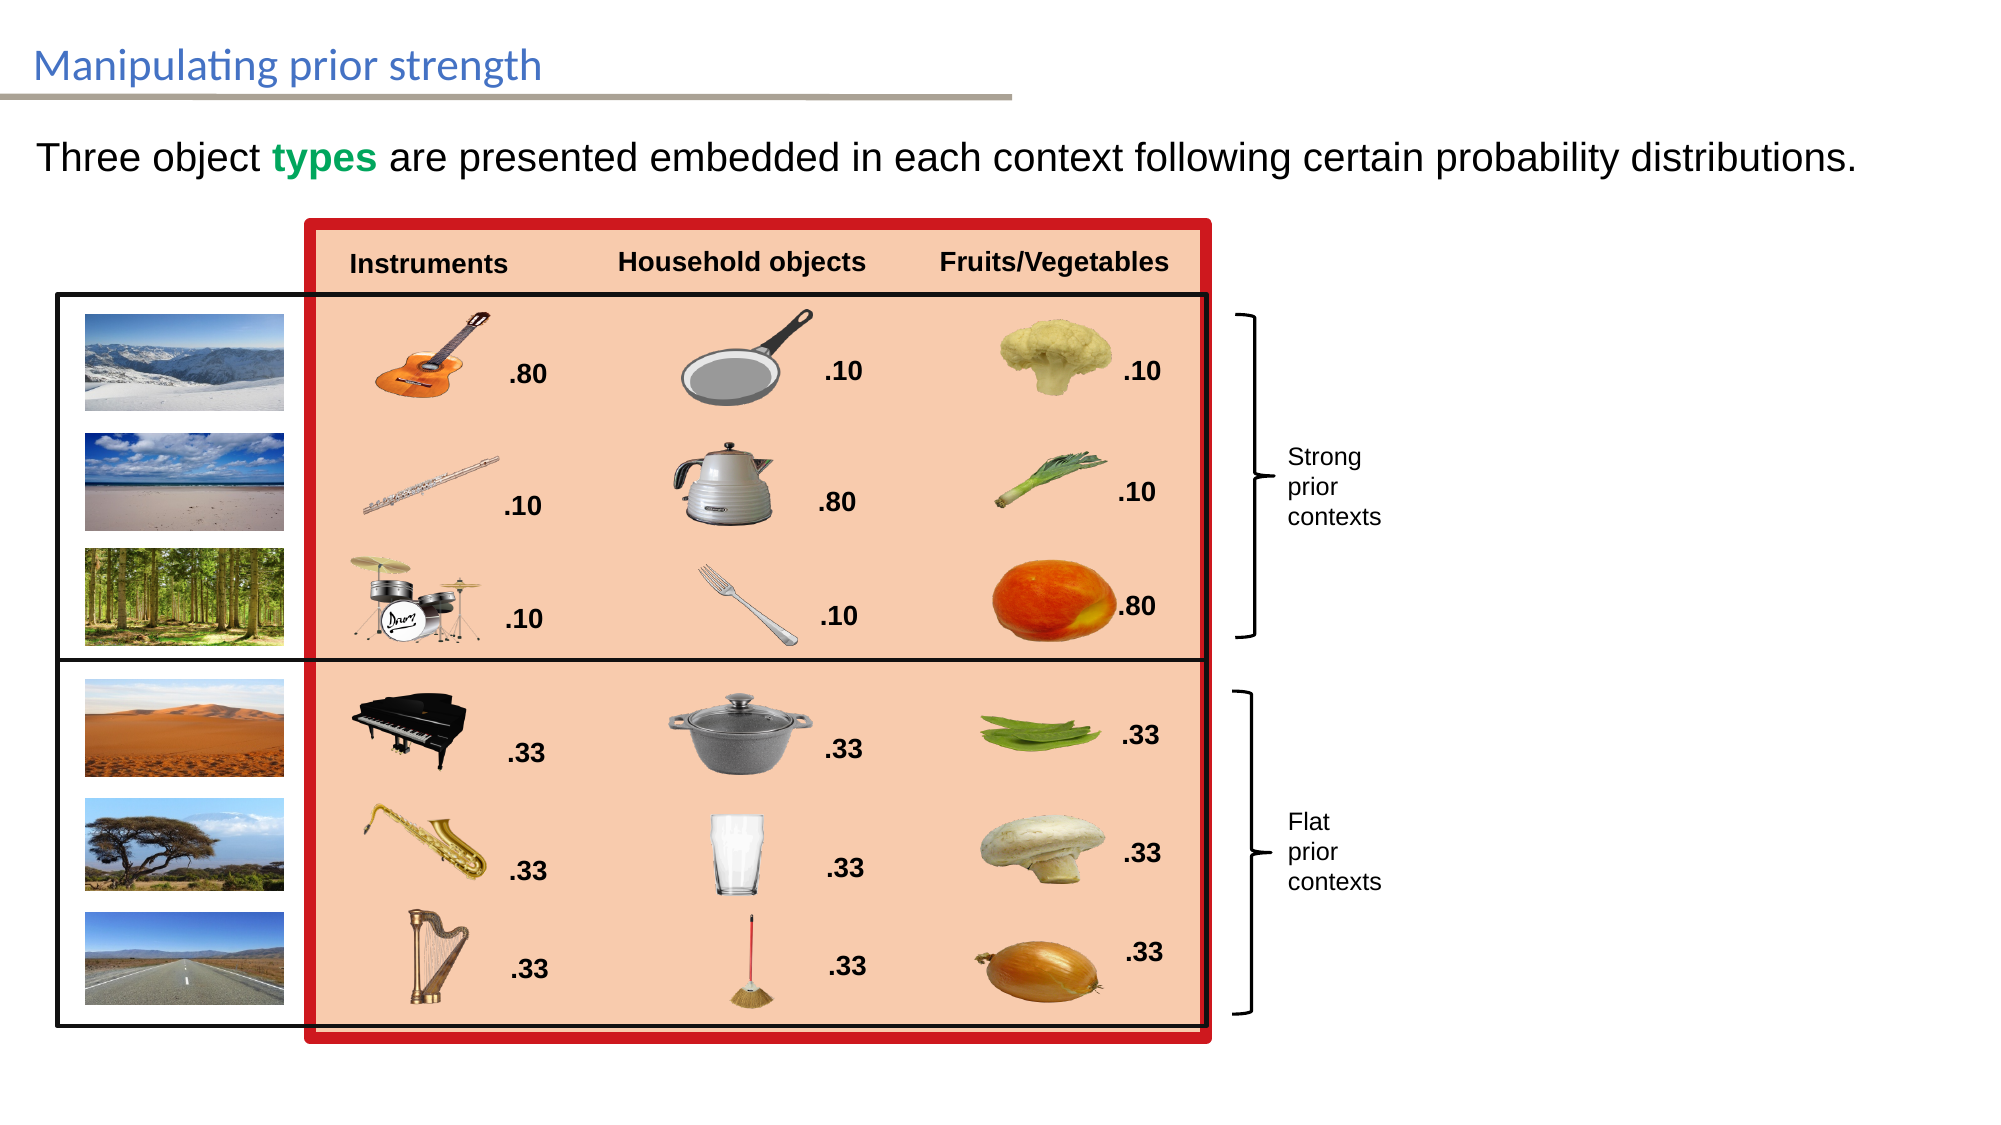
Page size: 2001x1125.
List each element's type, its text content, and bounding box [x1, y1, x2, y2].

text_box .33 [491, 841, 579, 878]
text_box .10 [1114, 341, 1190, 389]
text_box Fruits/Vegetables [921, 231, 1200, 278]
picture [991, 433, 1110, 526]
text_box .33 [808, 838, 898, 875]
text_box [310, 1028, 1207, 1038]
text_box .10 [806, 341, 888, 378]
picture [357, 778, 491, 1006]
text_box .80 [1125, 576, 1185, 625]
picture [977, 691, 1104, 773]
text_box .10 [487, 589, 575, 627]
text_box .10 [1110, 462, 1185, 510]
picture [85, 433, 284, 531]
picture [345, 662, 476, 774]
text_box .10 [531, 499, 536, 512]
text_box .80 [537, 367, 542, 380]
text_box .80 [800, 473, 890, 510]
text_box .10 [801, 586, 892, 624]
picture [672, 437, 775, 528]
text_box .33 [810, 936, 900, 974]
text_box .80 [846, 495, 851, 508]
text_box [310, 224, 1207, 292]
text_box .10 [847, 609, 852, 622]
text_box .10 [533, 612, 538, 625]
picture [982, 555, 1125, 647]
text_box Three object types are presented embedded in each context following certain probability distributions. [17, 119, 1889, 191]
text_box .10 [852, 364, 857, 377]
text_box [310, 662, 1204, 1024]
text_box .33 [492, 939, 581, 977]
picture [971, 932, 1107, 1012]
text_box Strong prior contexts [1269, 429, 1409, 531]
picture [362, 454, 500, 516]
picture [85, 679, 284, 777]
text_box Household objects [600, 231, 890, 278]
picture [85, 548, 284, 646]
text_box .33 [806, 720, 896, 757]
picture [668, 693, 813, 775]
picture [85, 912, 284, 1005]
text_box .33 [489, 723, 577, 760]
picture [698, 564, 798, 646]
text_box Instruments [331, 234, 589, 280]
picture [997, 307, 1114, 405]
picture [85, 798, 284, 891]
text_box .10 [485, 476, 574, 513]
picture [681, 309, 813, 406]
picture [710, 814, 764, 896]
text_box Manipulating prior strength [15, 27, 1921, 97]
text_box .80 [491, 344, 579, 382]
text_box Flat prior contexts [1269, 794, 1408, 895]
picture [350, 556, 482, 643]
text_box .33 [1113, 823, 1190, 871]
text_box .33 [1104, 705, 1188, 753]
text_box [310, 297, 1204, 658]
picture [372, 310, 491, 398]
picture [85, 314, 284, 411]
picture [689, 907, 814, 1014]
picture [972, 809, 1113, 890]
text_box .33 [1107, 922, 1192, 970]
